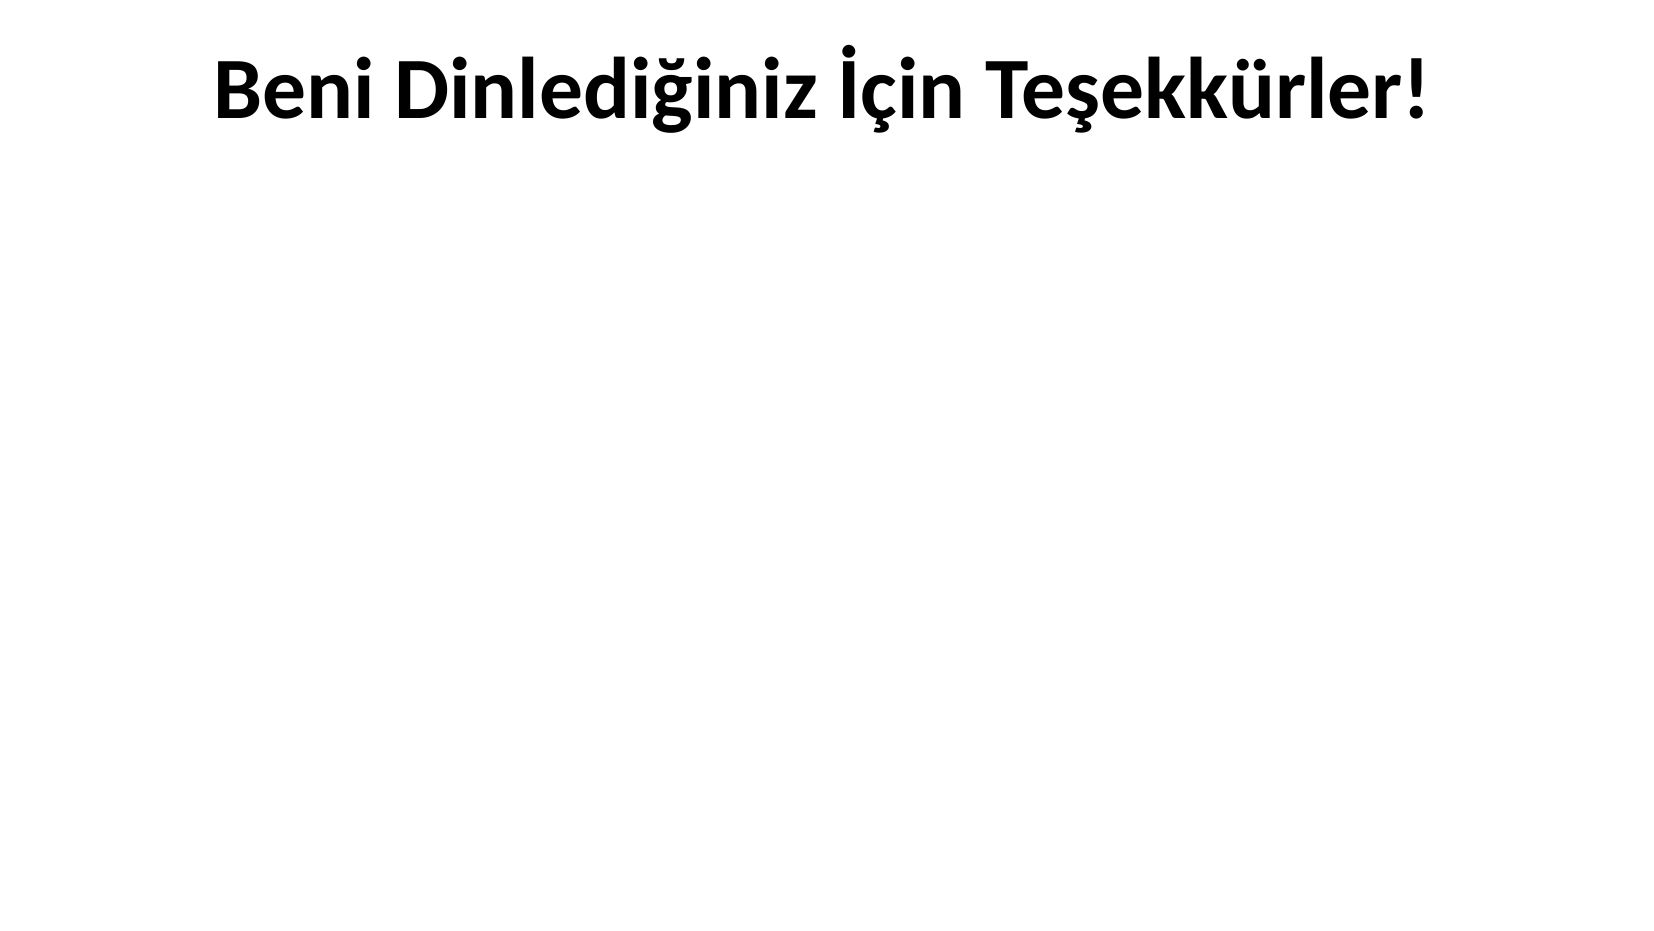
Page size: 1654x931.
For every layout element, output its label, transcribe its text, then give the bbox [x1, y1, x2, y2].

text_box Beni Dinlediğiniz İçin Teşekkürler! [198, 45, 1447, 148]
